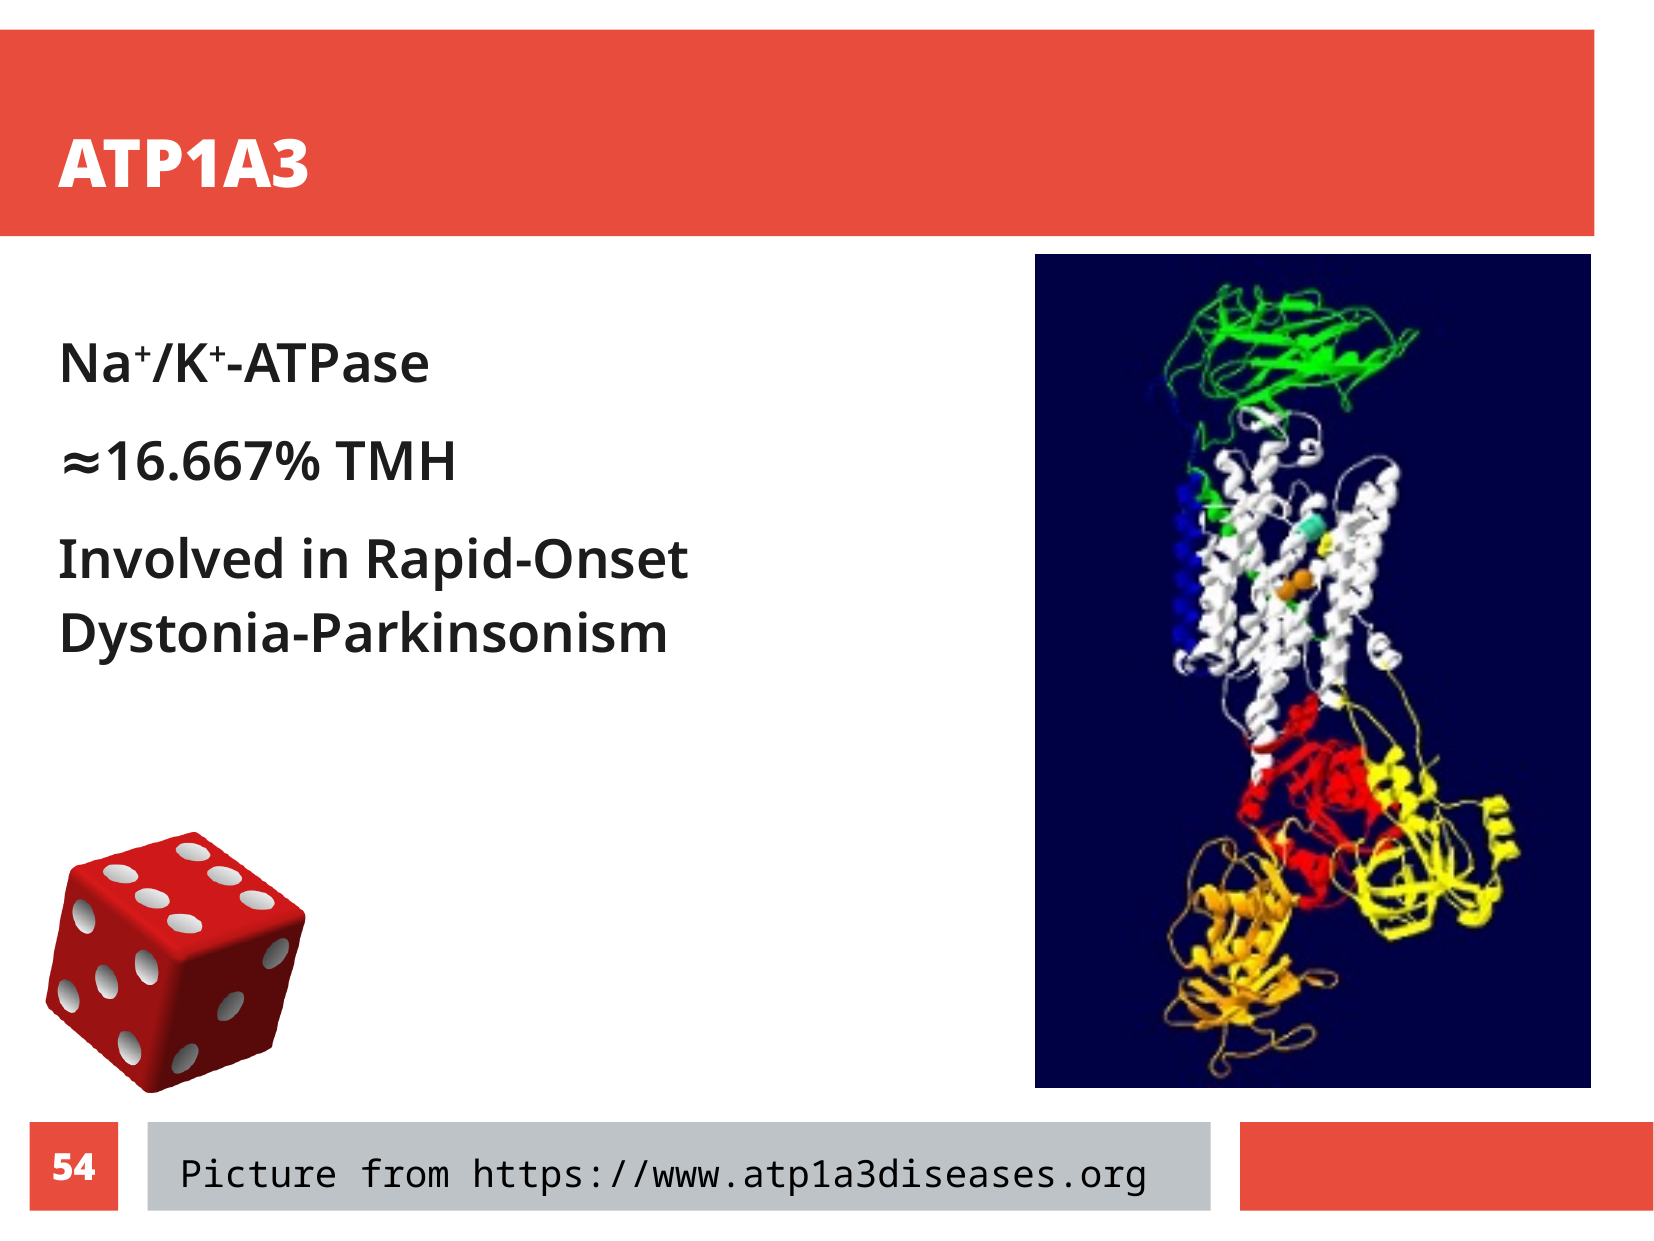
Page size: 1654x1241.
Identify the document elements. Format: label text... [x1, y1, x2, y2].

title ATP1A3 [59, 59, 1595, 207]
list Na+/K+-ATPase ≈16.667% TMH Involved in Rapid-Onset Dystonia-Parkinsonism [59, 324, 796, 1093]
picture [32, 809, 316, 1104]
picture [1035, 254, 1591, 1088]
text_box Picture from https://www.atp1a3diseases.org [165, 1140, 1001, 1193]
